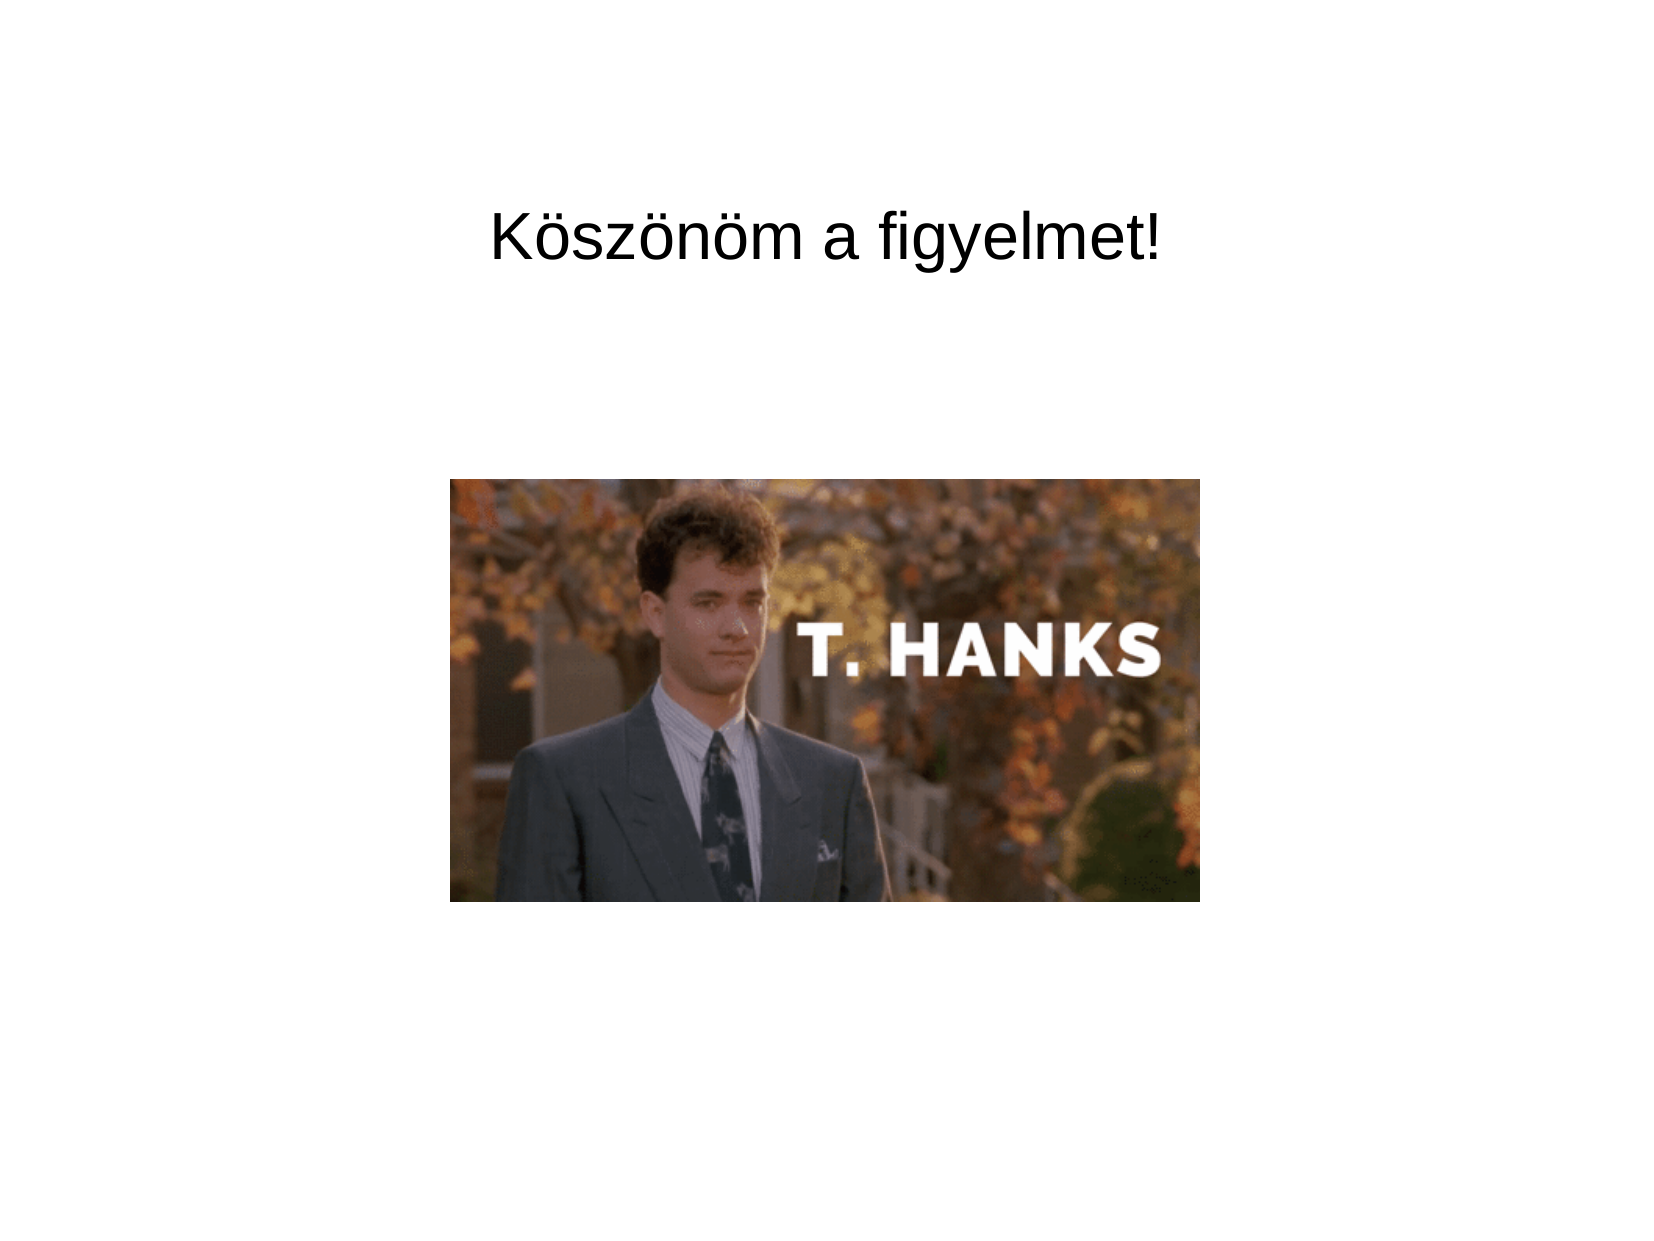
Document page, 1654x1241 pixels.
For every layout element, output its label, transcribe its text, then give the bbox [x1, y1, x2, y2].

subtitle Köszönöm a figyelmet! [82, 49, 1571, 1010]
picture [450, 479, 1200, 902]
